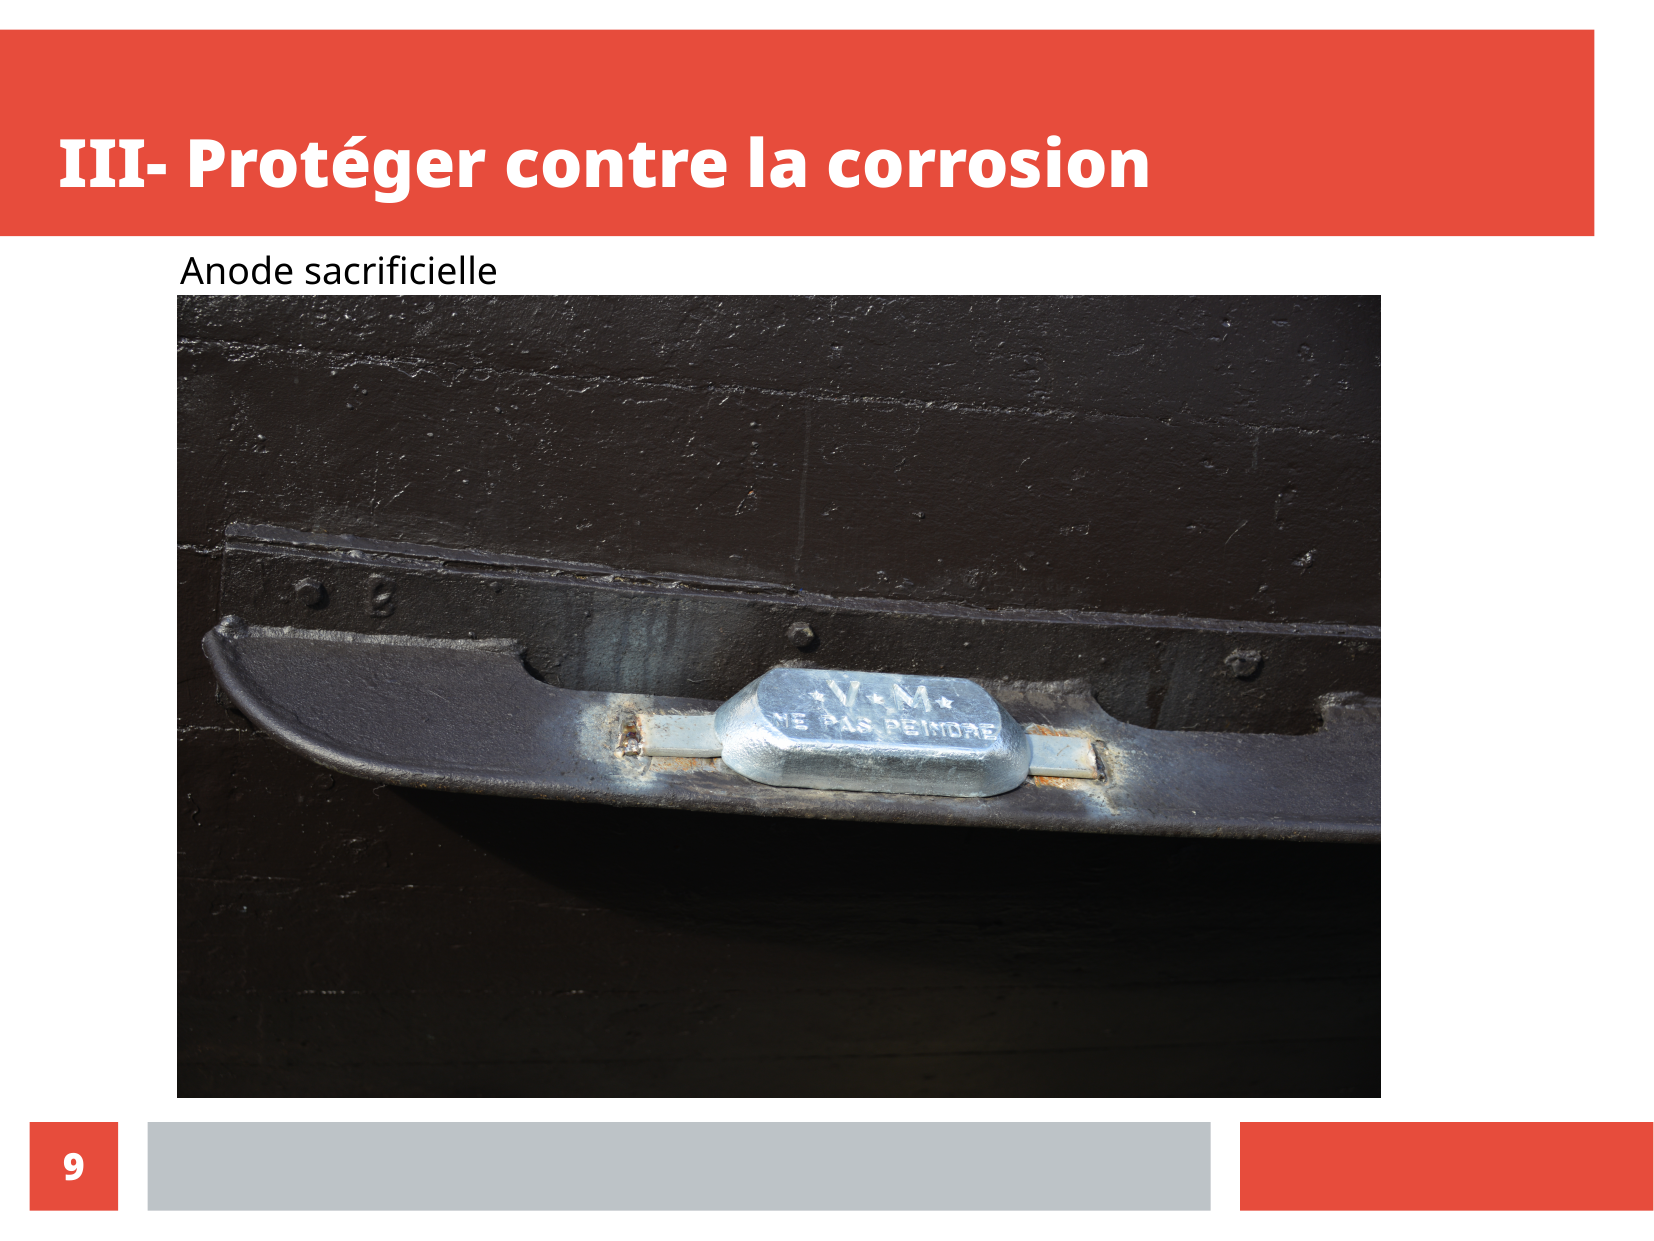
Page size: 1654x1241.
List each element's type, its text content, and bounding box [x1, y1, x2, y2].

title III- Protéger contre la corrosion [59, 59, 1595, 207]
picture [177, 295, 1381, 1098]
text_box Anode sacrificielle [165, 236, 537, 296]
